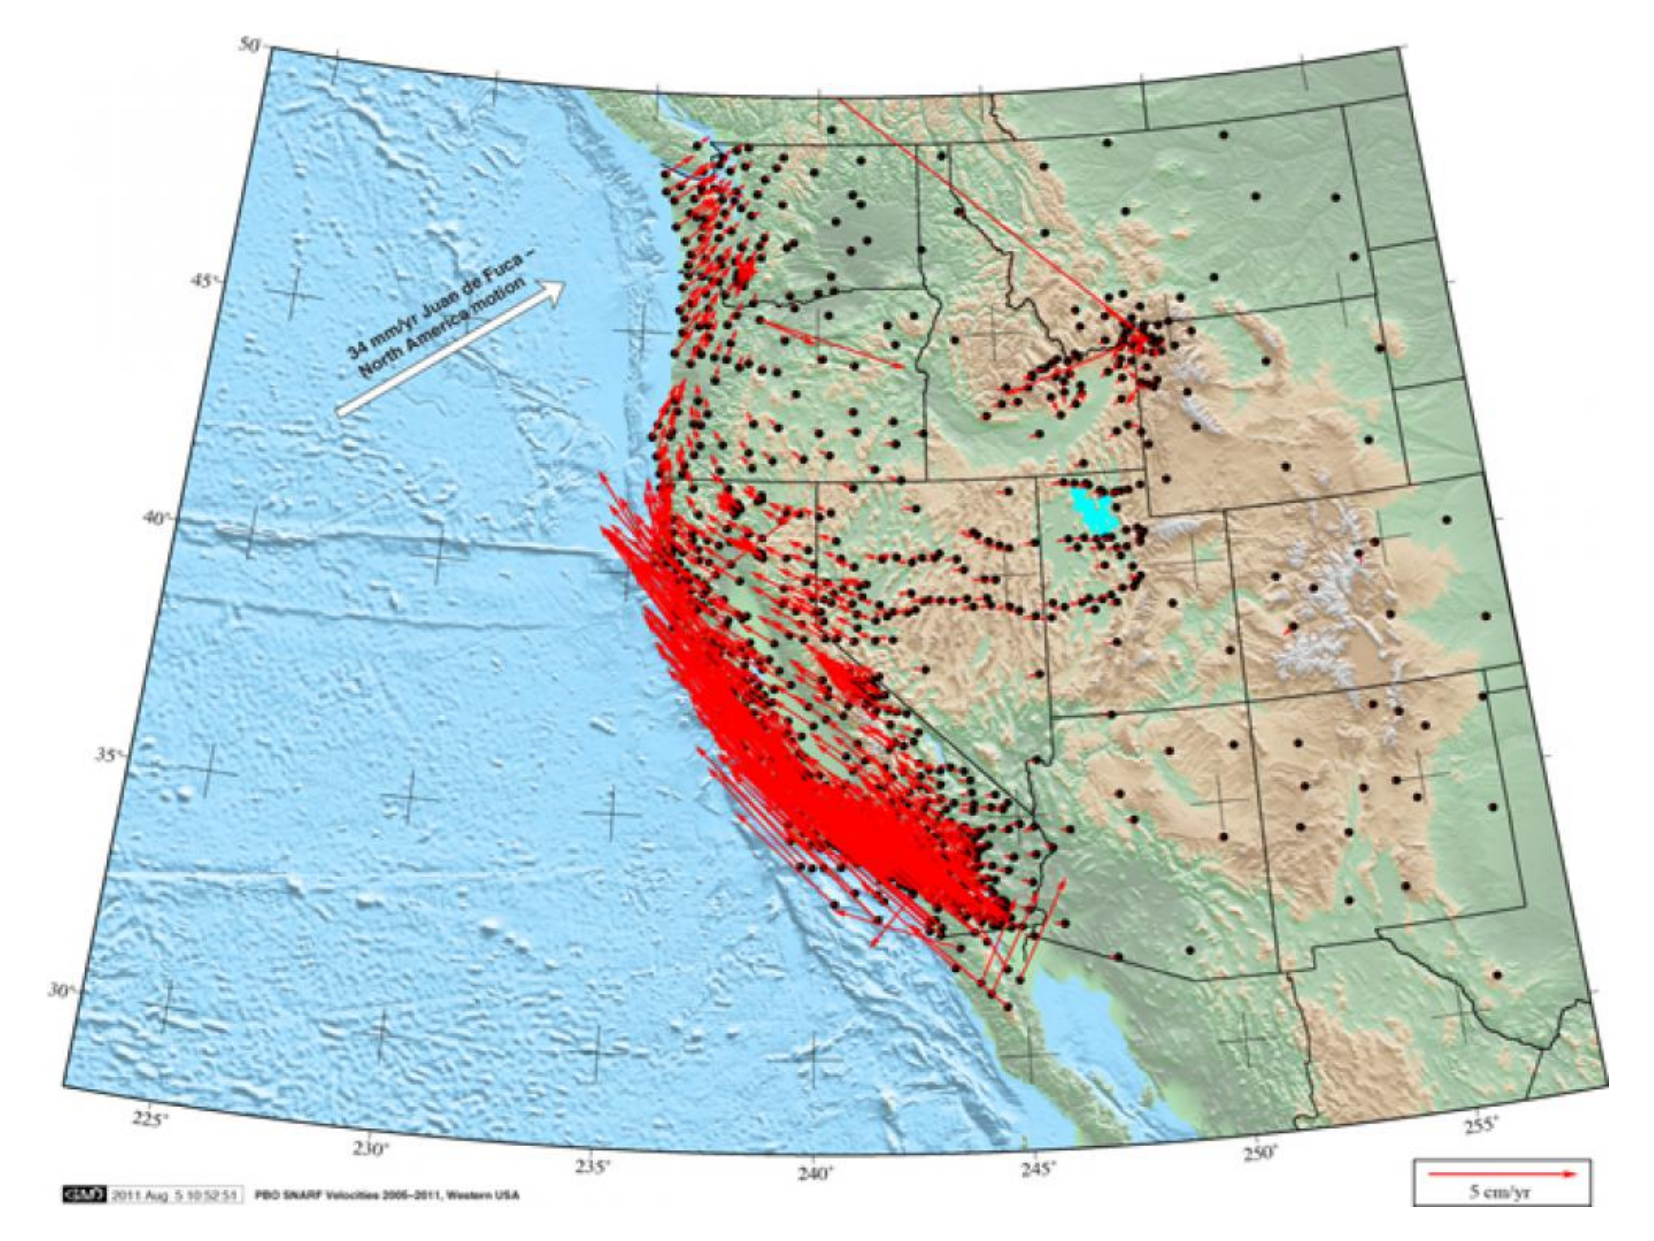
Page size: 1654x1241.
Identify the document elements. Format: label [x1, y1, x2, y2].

picture [46, 34, 1609, 1207]
